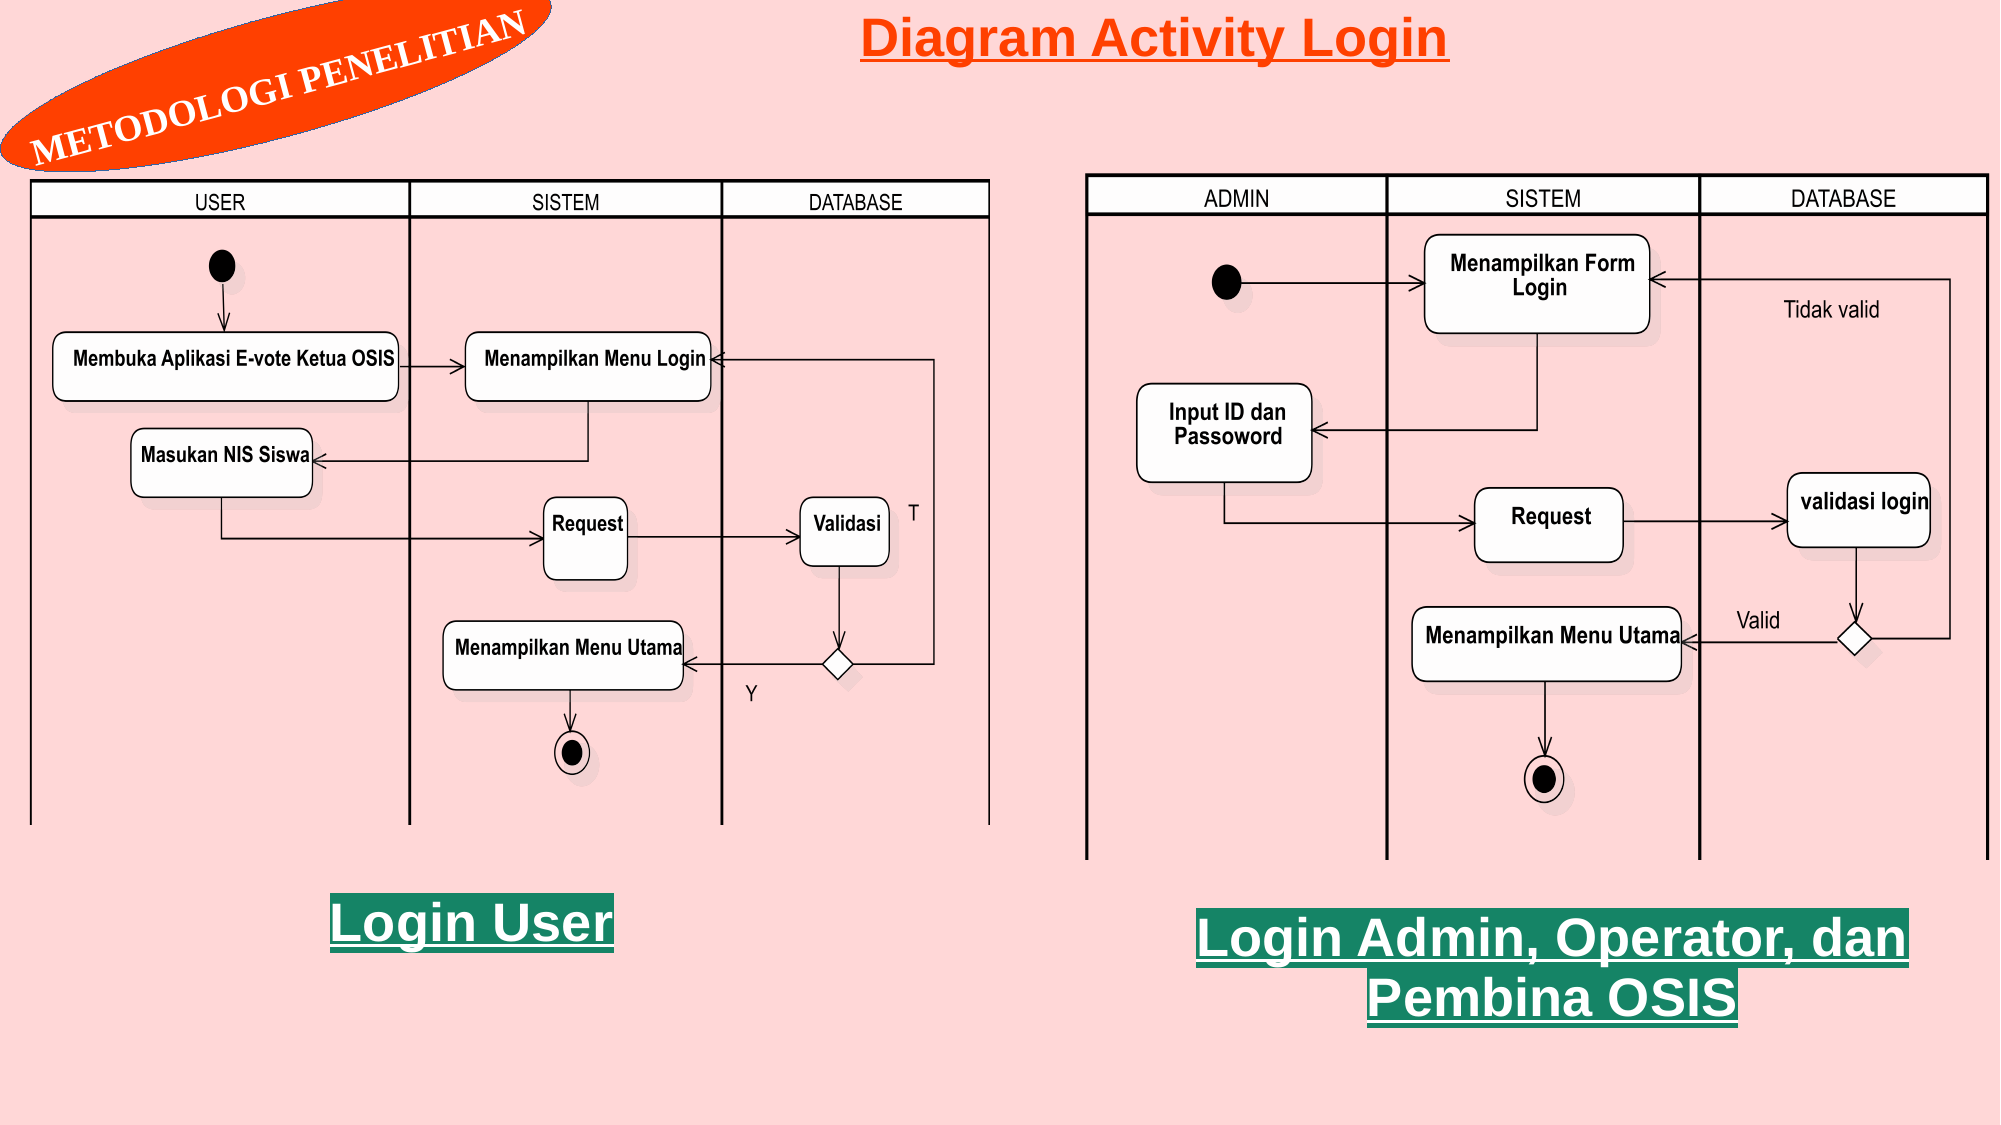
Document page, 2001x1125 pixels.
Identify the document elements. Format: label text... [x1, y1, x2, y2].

picture [1074, 124, 1993, 860]
text_box Login Admin, Operator, dan Pembina OSIS [1125, 900, 1981, 1051]
text_box Diagram Activity Login [795, 0, 1516, 91]
text_box Login User [315, 885, 934, 961]
text_box METODOLOGI PENELITIAN [0, 0, 552, 172]
picture [29, 179, 991, 826]
